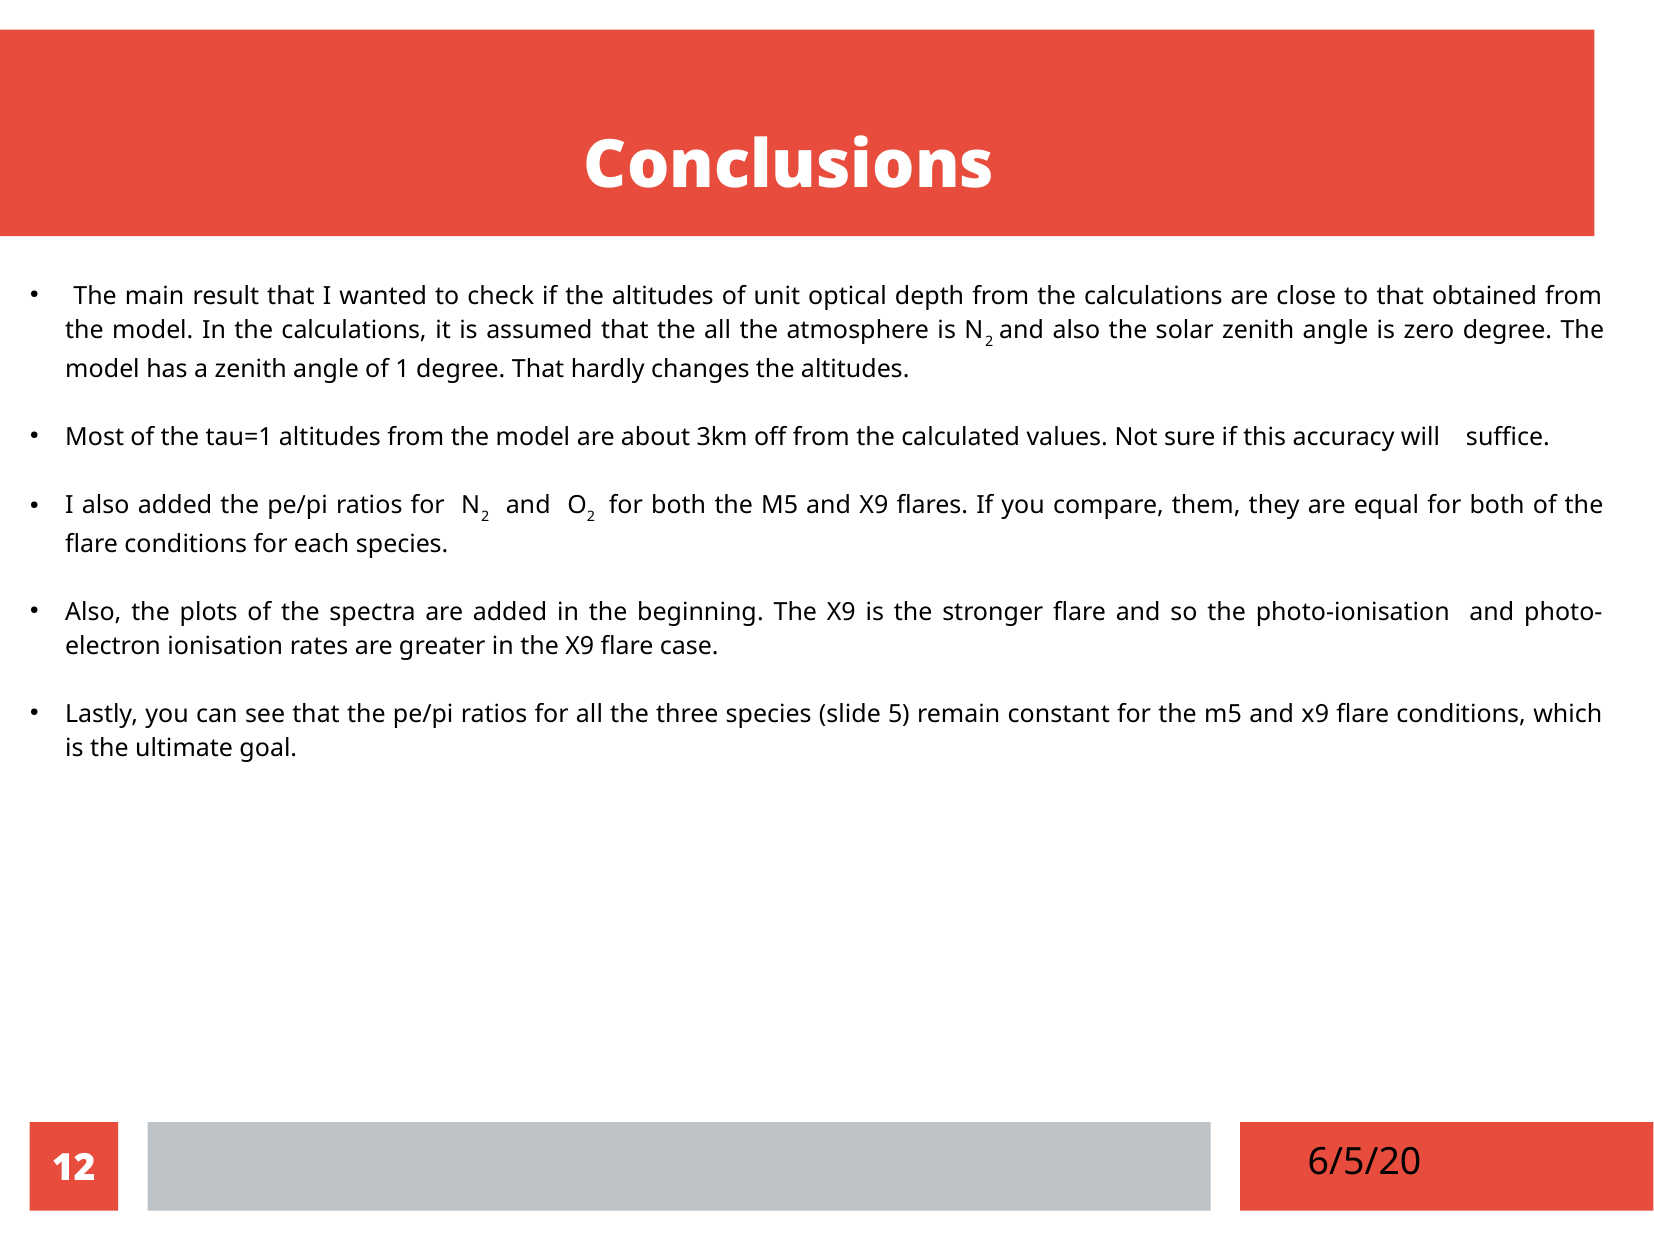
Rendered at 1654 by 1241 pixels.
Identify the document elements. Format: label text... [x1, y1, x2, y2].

title Conclusions [59, 59, 1595, 207]
text_box 6/5/20 [1293, 1126, 1486, 1186]
text_box The main result that I wanted to check if the altitudes of unit optical depth from the calculations are close to that obtained from the model. In the calculations, it is assumed that the all the atmosphere is N2 and also the solar zenith angle is zero degree. The model has a zenith angle of 1 degree. That hardly changes the altitudes. Most of the tau=1 altitudes from the model are about 3km off from the calculated values. Not sure if this accuracy will suffice. I also added the pe/pi ratios for N2 and O2 for both the M5 and X9 flares. If you compare, them, they are equal for both of the flare conditions for each species. Also, the plots of the spectra are added in the beginning. The X9 is the stronger flare and so the photo-ionisation and photo-electron ionisation rates are greater in the X9 flare case. Lastly, you can see that the pe/pi ratios for all the three species (slide 5) remain constant for the m5 and x9 flare conditions, which is the ultimate goal. [15, 270, 1621, 1111]
